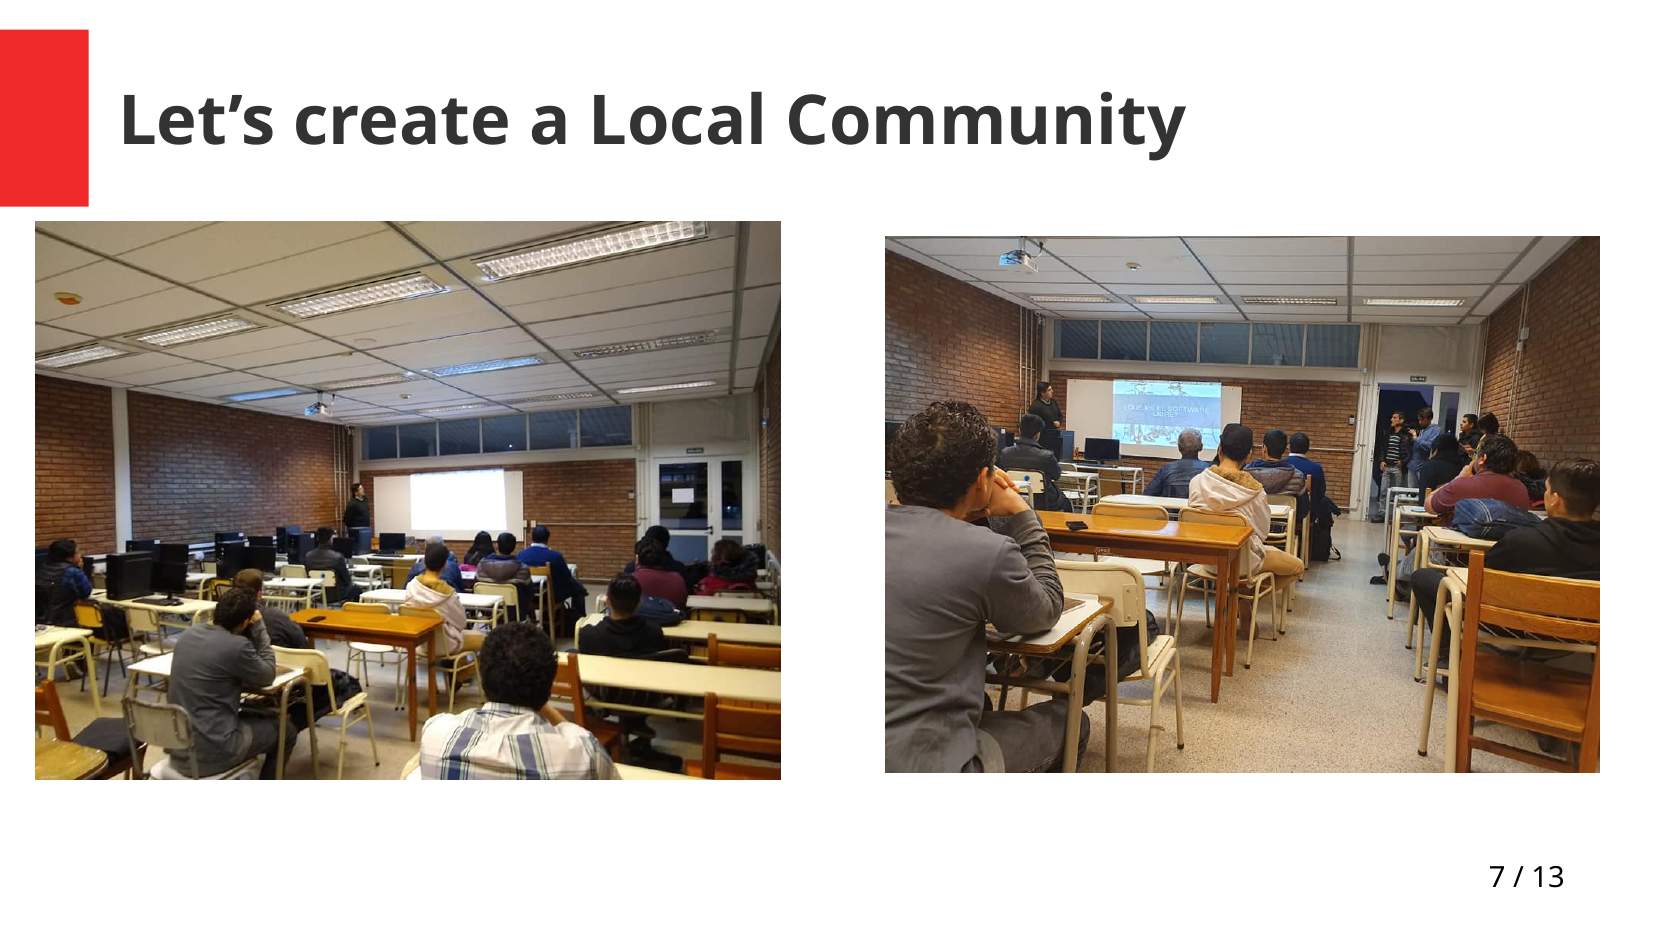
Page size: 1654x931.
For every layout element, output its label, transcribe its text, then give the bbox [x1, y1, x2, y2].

title Let’s create a Local Community [118, 29, 1595, 207]
picture [35, 221, 781, 781]
picture [885, 236, 1600, 773]
